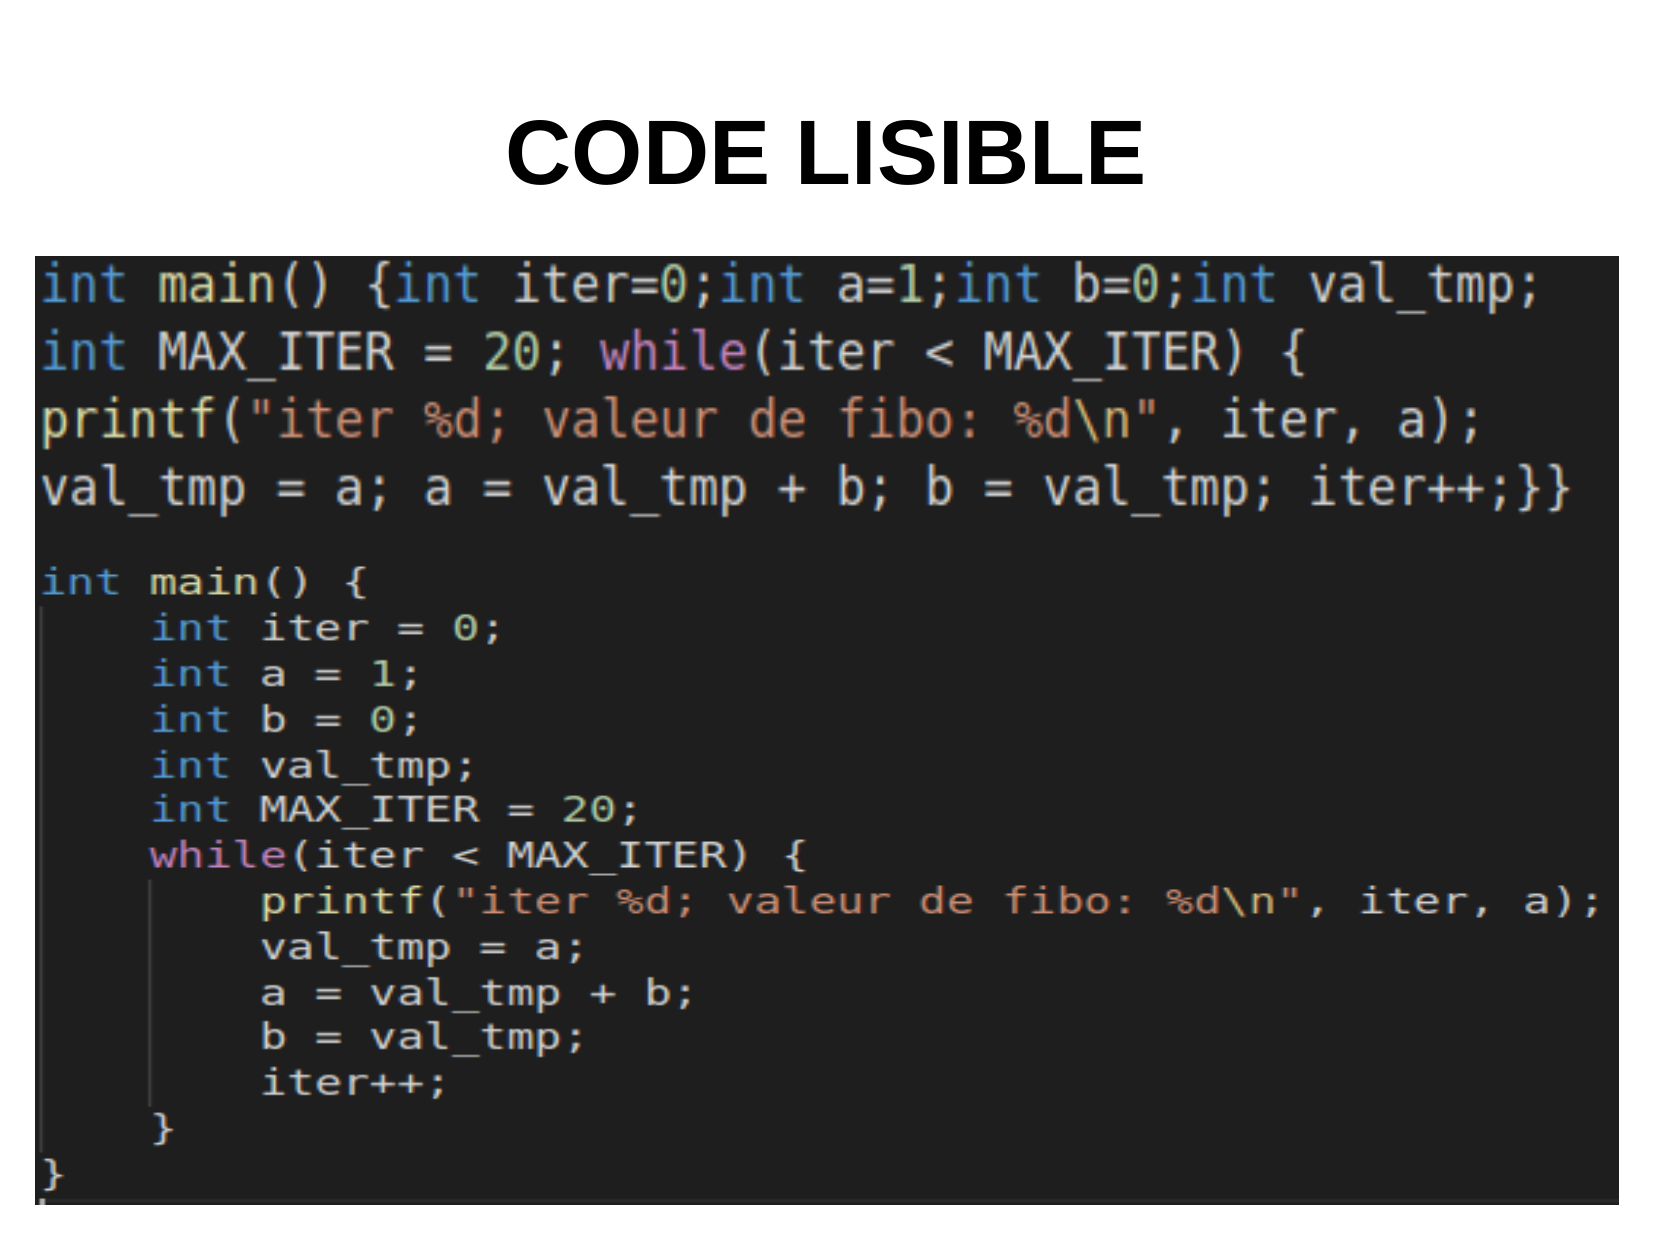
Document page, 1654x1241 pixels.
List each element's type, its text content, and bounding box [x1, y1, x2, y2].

picture [35, 256, 1619, 1205]
title CODE LISIBLE [82, 49, 1571, 256]
